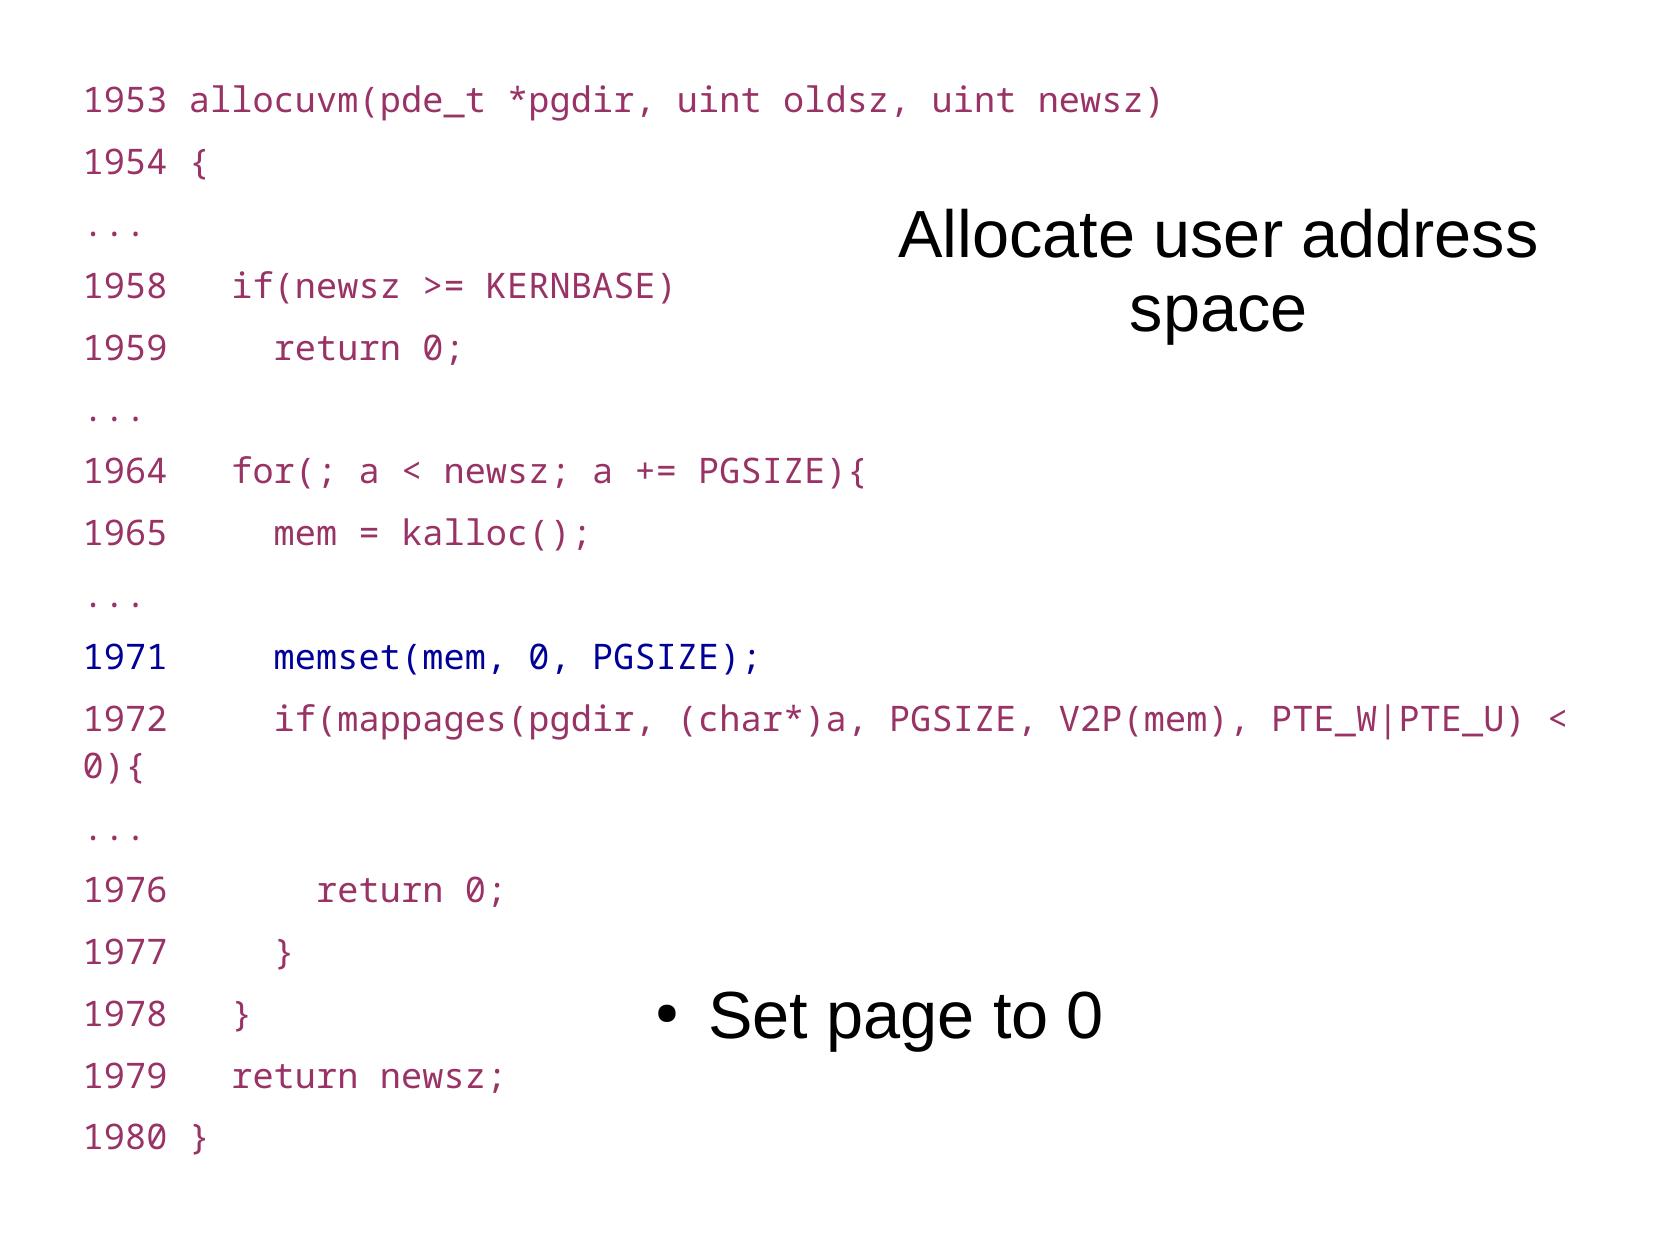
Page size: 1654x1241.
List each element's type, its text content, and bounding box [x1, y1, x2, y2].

list 1953 allocuvm(pde_t *pgdir, uint oldsz, uint newsz) 1954 { ... 1958 if(newsz >= KERNBASE) 1959 return 0; ... 1964 for(; a < newsz; a += PGSIZE){ 1965 mem = kalloc(); ... 1971 memset(mem, 0, PGSIZE); 1972 if(mappages(pgdir, (char*)a, PGSIZE, V2P(mem), PTE_W|PTE_U) < 0){ ... 1976 return 0; 1977 } 1978 } 1979 return newsz; 1980 } [82, 75, 1571, 1163]
title Allocate user address space [825, 167, 1613, 376]
list Set page to 0 [637, 978, 1530, 1126]
